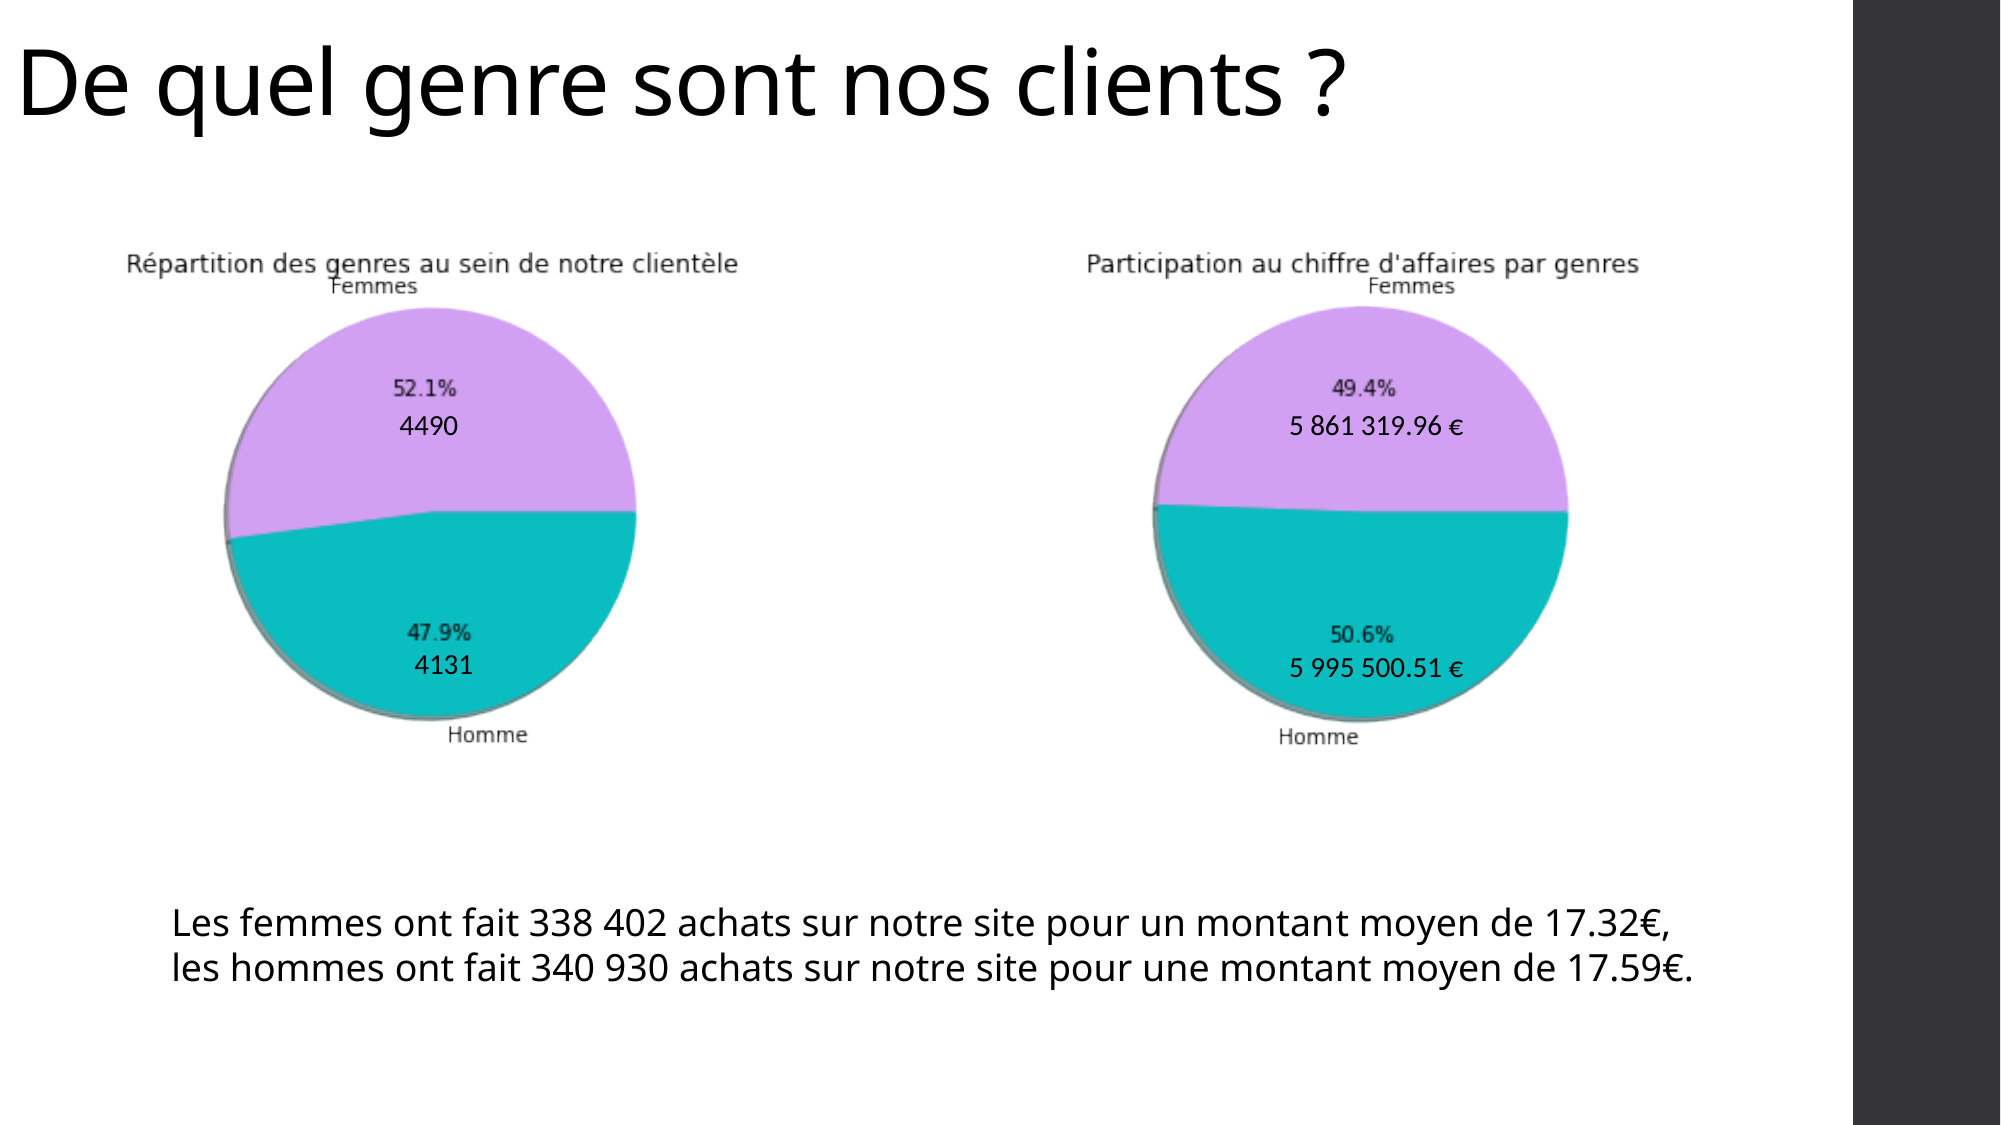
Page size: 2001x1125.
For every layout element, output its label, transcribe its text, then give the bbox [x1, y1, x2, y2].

text_box 5 995 500.51 € [1274, 640, 1507, 692]
picture [68, 238, 796, 762]
picture [999, 238, 1727, 764]
title De quel genre sont nos clients ? [0, 0, 1591, 143]
text_box Les femmes ont fait 338 402 achats sur notre site pour un montant moyen de 17.32€, les hommes ont fait 340 930 achats sur notre site pour une montant moyen de 17.59€. [156, 891, 1714, 998]
text_box 5 861 319.96 € [1274, 398, 1507, 449]
text_box 4490 [384, 398, 479, 449]
text_box 4131 [399, 637, 494, 689]
